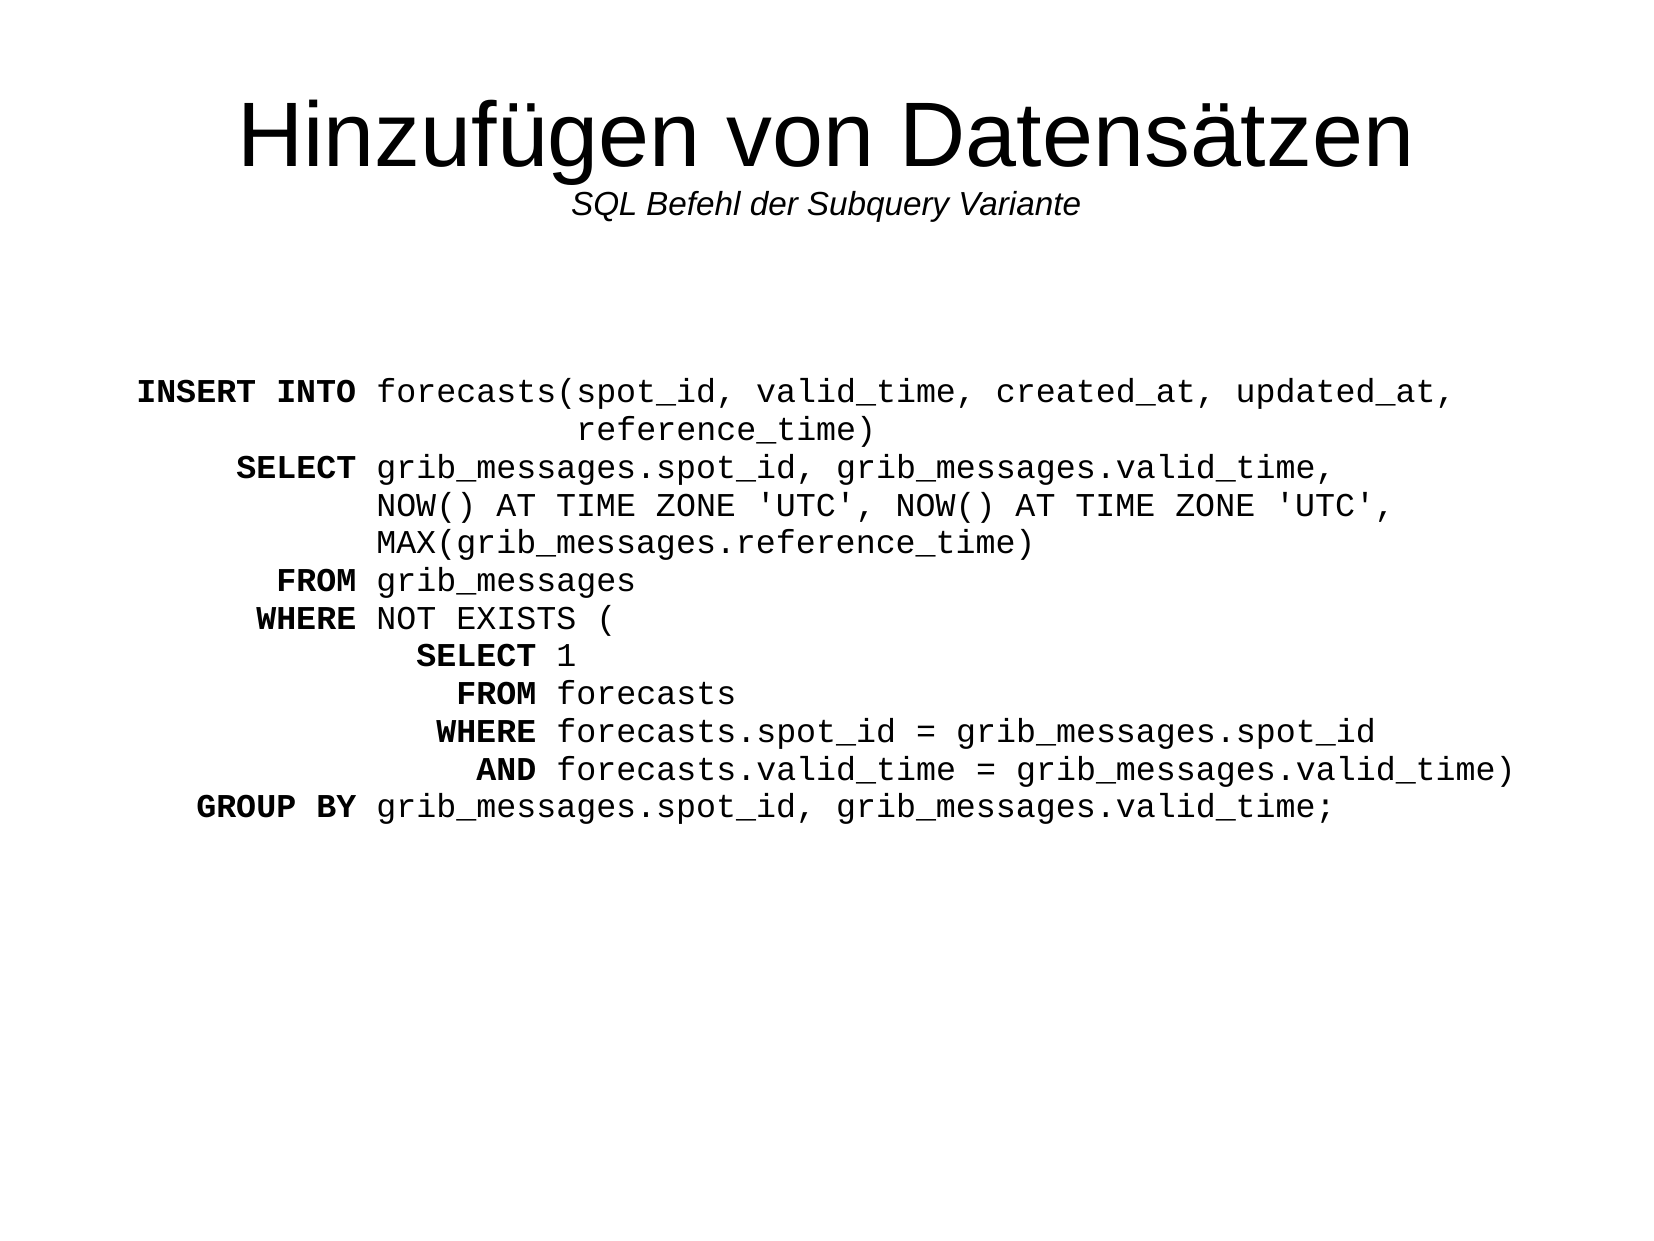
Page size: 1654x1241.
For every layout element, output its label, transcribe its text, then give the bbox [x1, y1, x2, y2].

title Hinzufügen von Datensätzen SQL Befehl der Subquery Variante [82, 56, 1571, 250]
subtitle INSERT INTO forecasts(spot_id, valid_time, created_at, updated_at, reference_time) SELECT grib_messages.spot_id, grib_messages.valid_time, NOW() AT TIME ZONE 'UTC', NOW() AT TIME ZONE 'UTC', MAX(grib_messages.reference_time) FROM grib_messages WHERE NOT EXISTS ( SELECT 1 FROM forecasts WHERE forecasts.spot_id = grib_messages.spot_id AND forecasts.valid_time = grib_messages.valid_time) GROUP BY grib_messages.spot_id, grib_messages.valid_time; [136, 343, 1517, 898]
